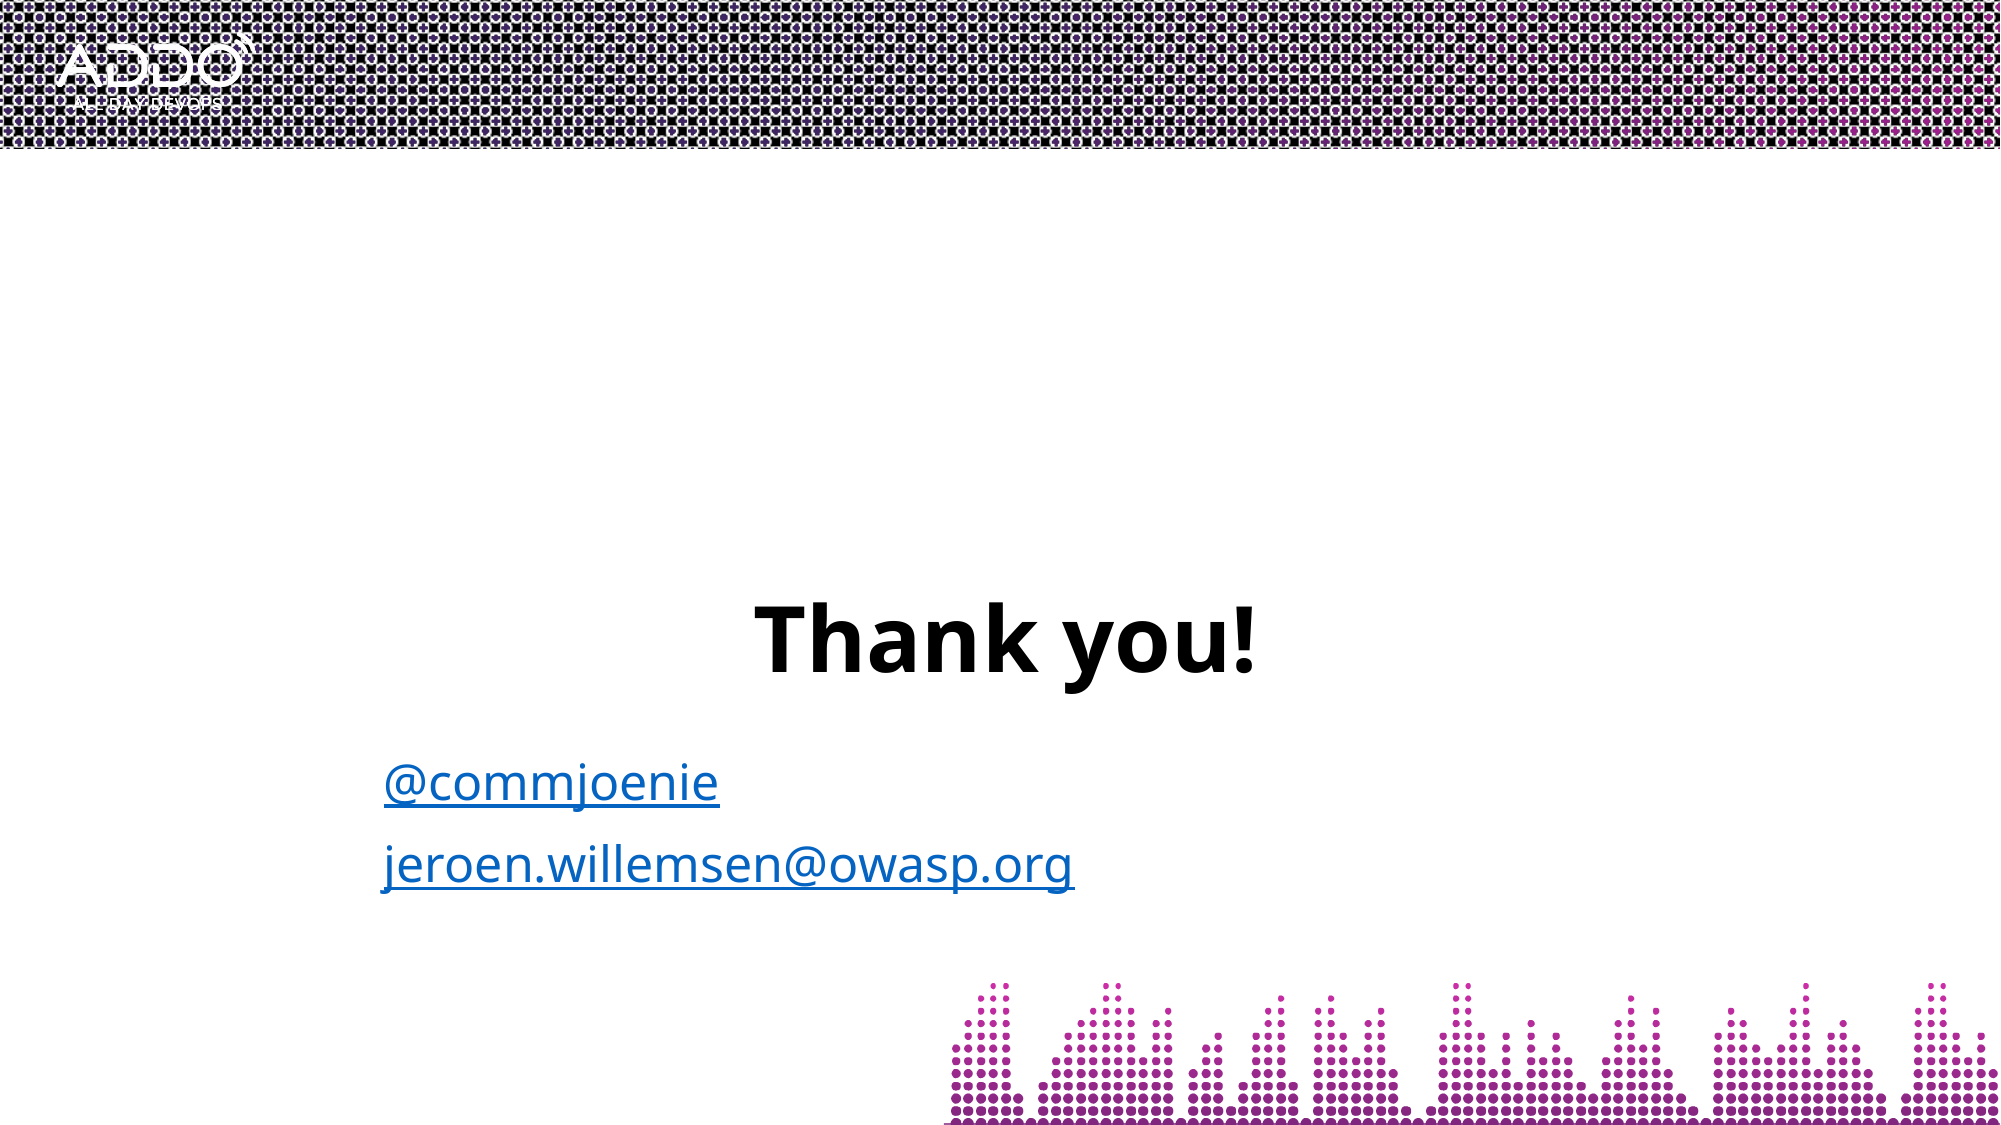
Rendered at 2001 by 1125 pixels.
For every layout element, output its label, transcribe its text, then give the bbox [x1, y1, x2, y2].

text_box @commjoenie jeroen.willemsen@owasp.org [368, 700, 1644, 947]
picture [0, 0, 2000, 149]
text_box Thank you! [368, 476, 1644, 700]
picture [943, 983, 2000, 1125]
